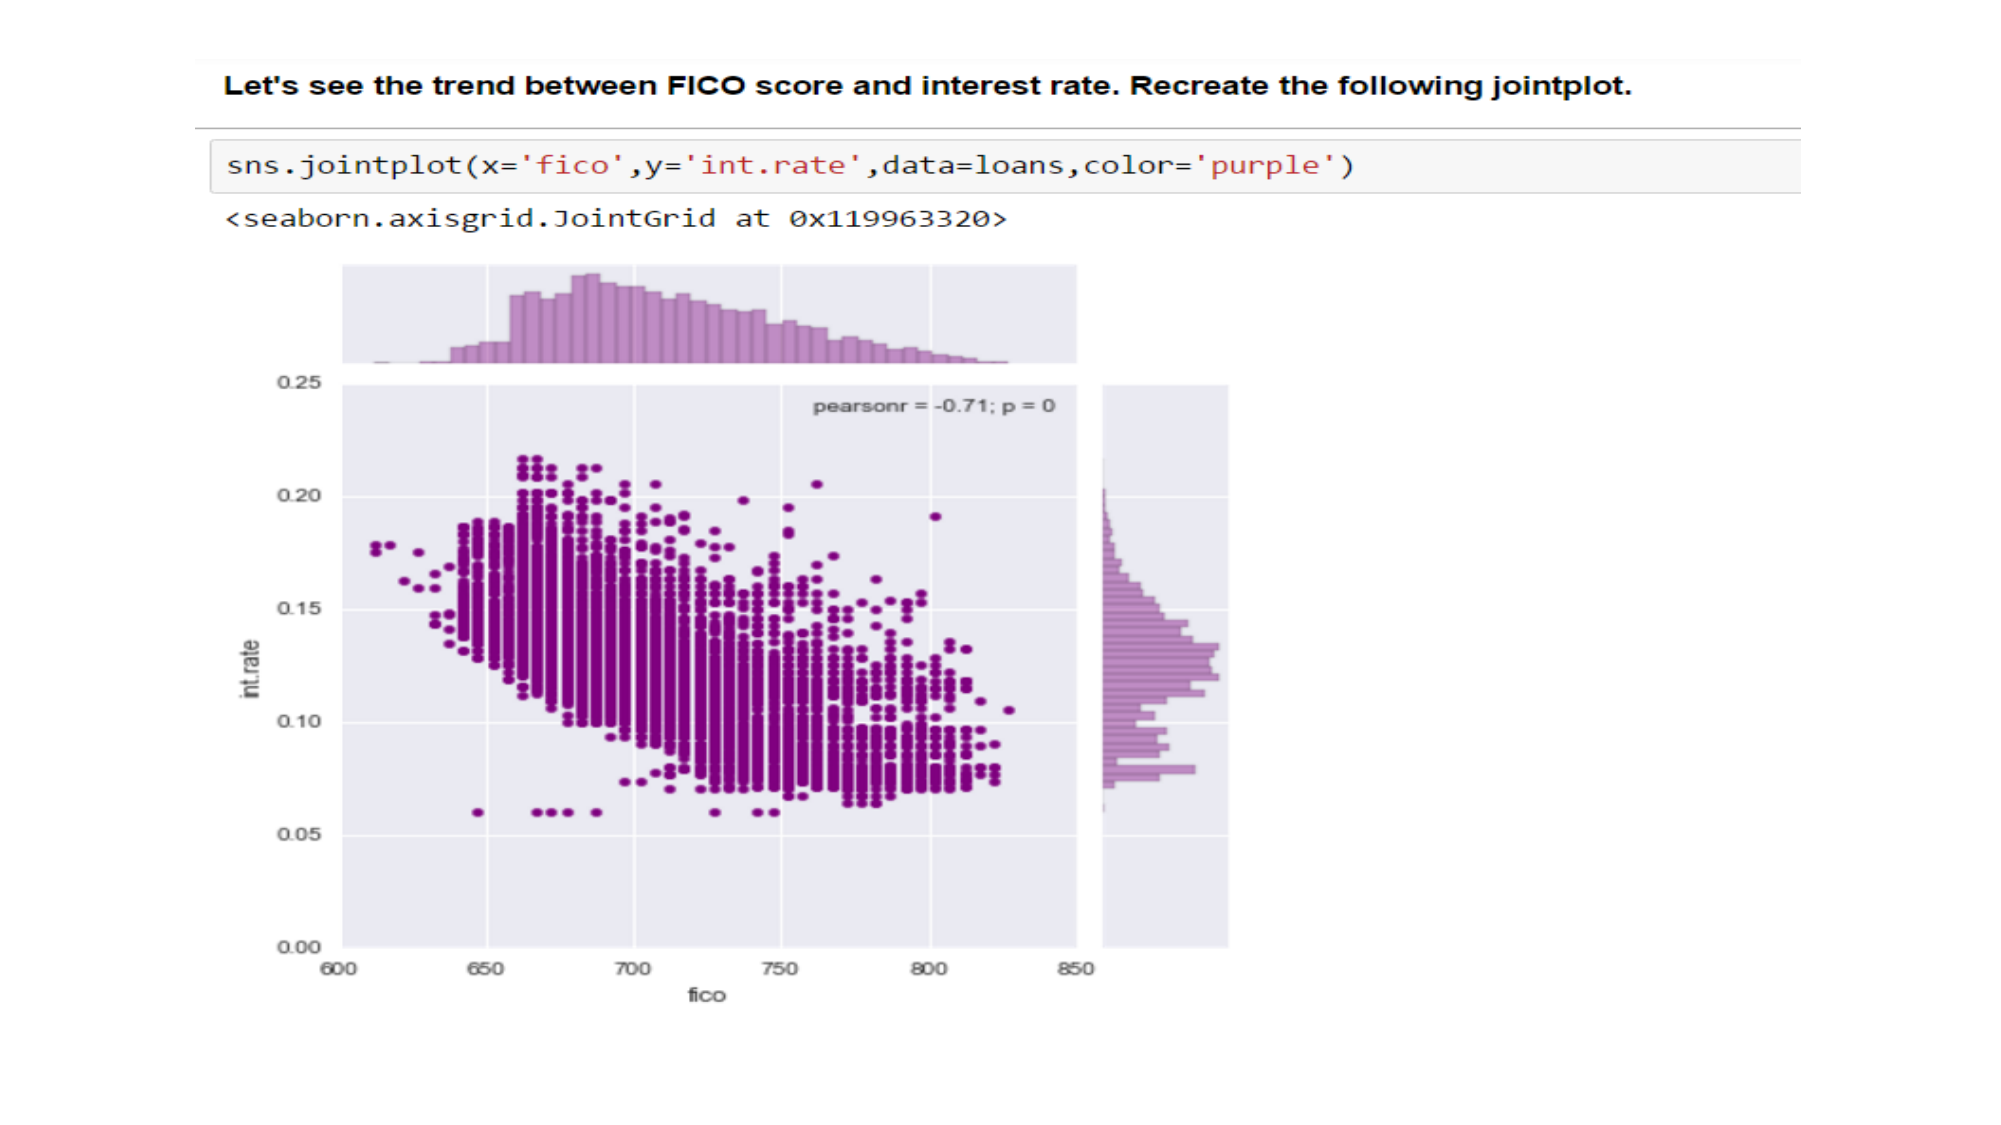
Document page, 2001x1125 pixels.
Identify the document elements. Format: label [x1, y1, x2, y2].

picture [195, 59, 1801, 1036]
